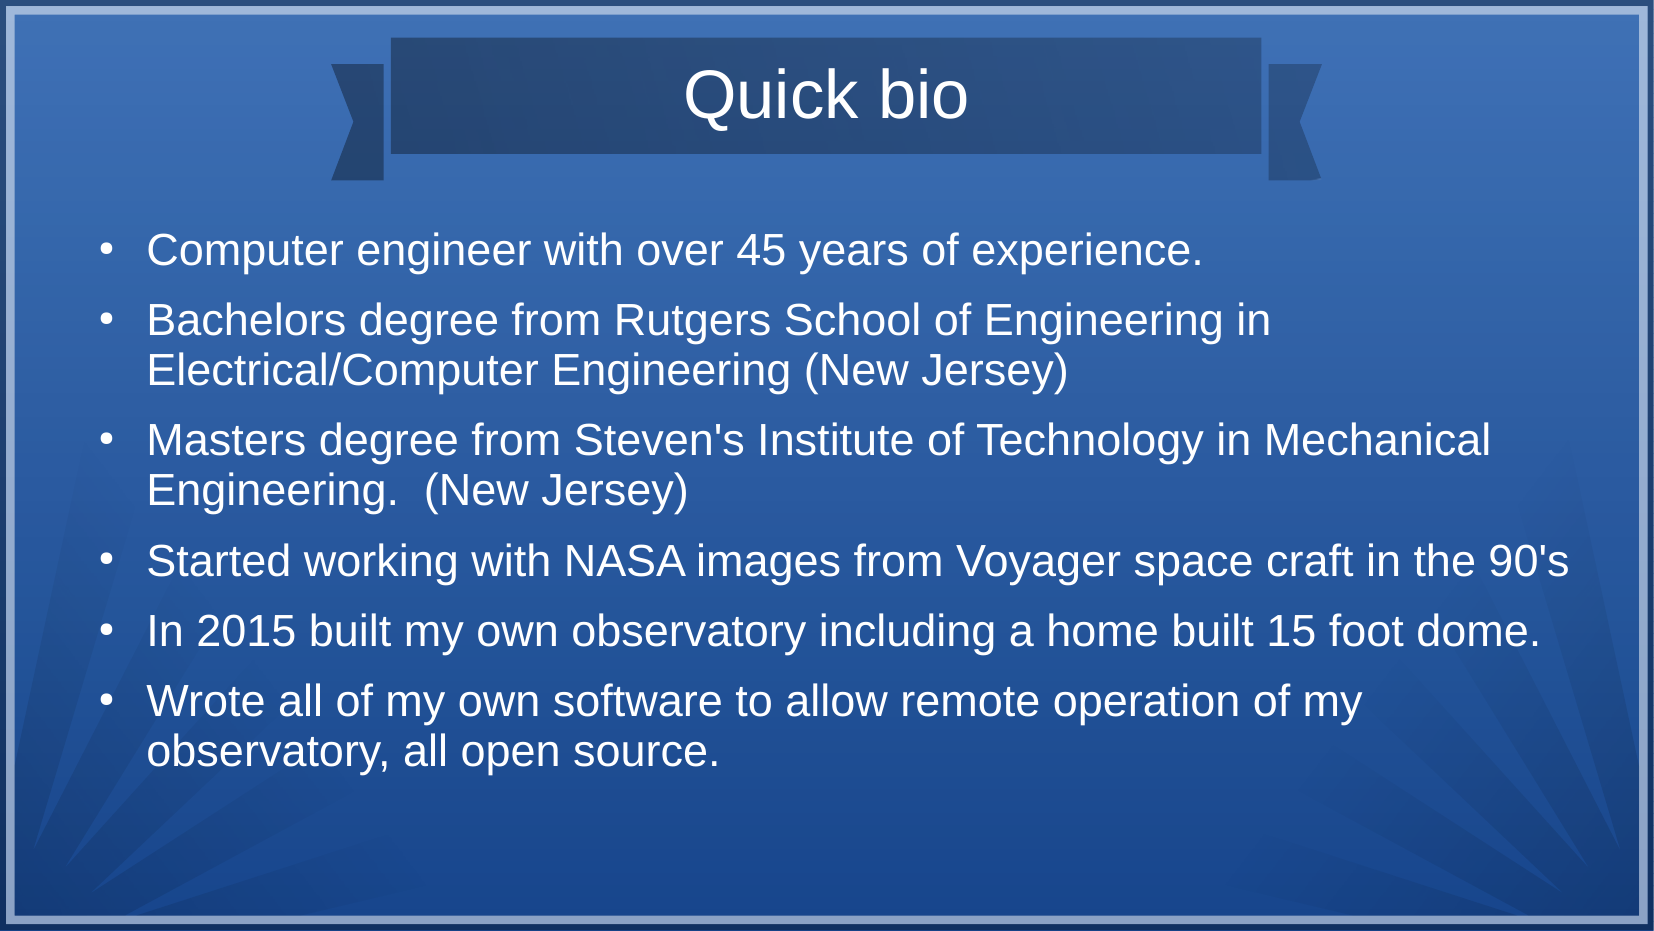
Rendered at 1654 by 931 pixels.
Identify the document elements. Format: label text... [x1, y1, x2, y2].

list Computer engineer with over 45 years of experience. Bachelors degree from Rutgers School of Engineering in Electrical/Computer Engineering (New Jersey) Masters degree from Steven's Institute of Technology in Mechanical Engineering. (New Jersey) Started working with NASA images from Voyager space craft in the 90's In 2015 built my own observatory including a home built 15 foot dome. Wrote all of my own software to allow remote operation of my observatory, all open source. [82, 224, 1571, 848]
title Quick bio [389, 35, 1264, 154]
